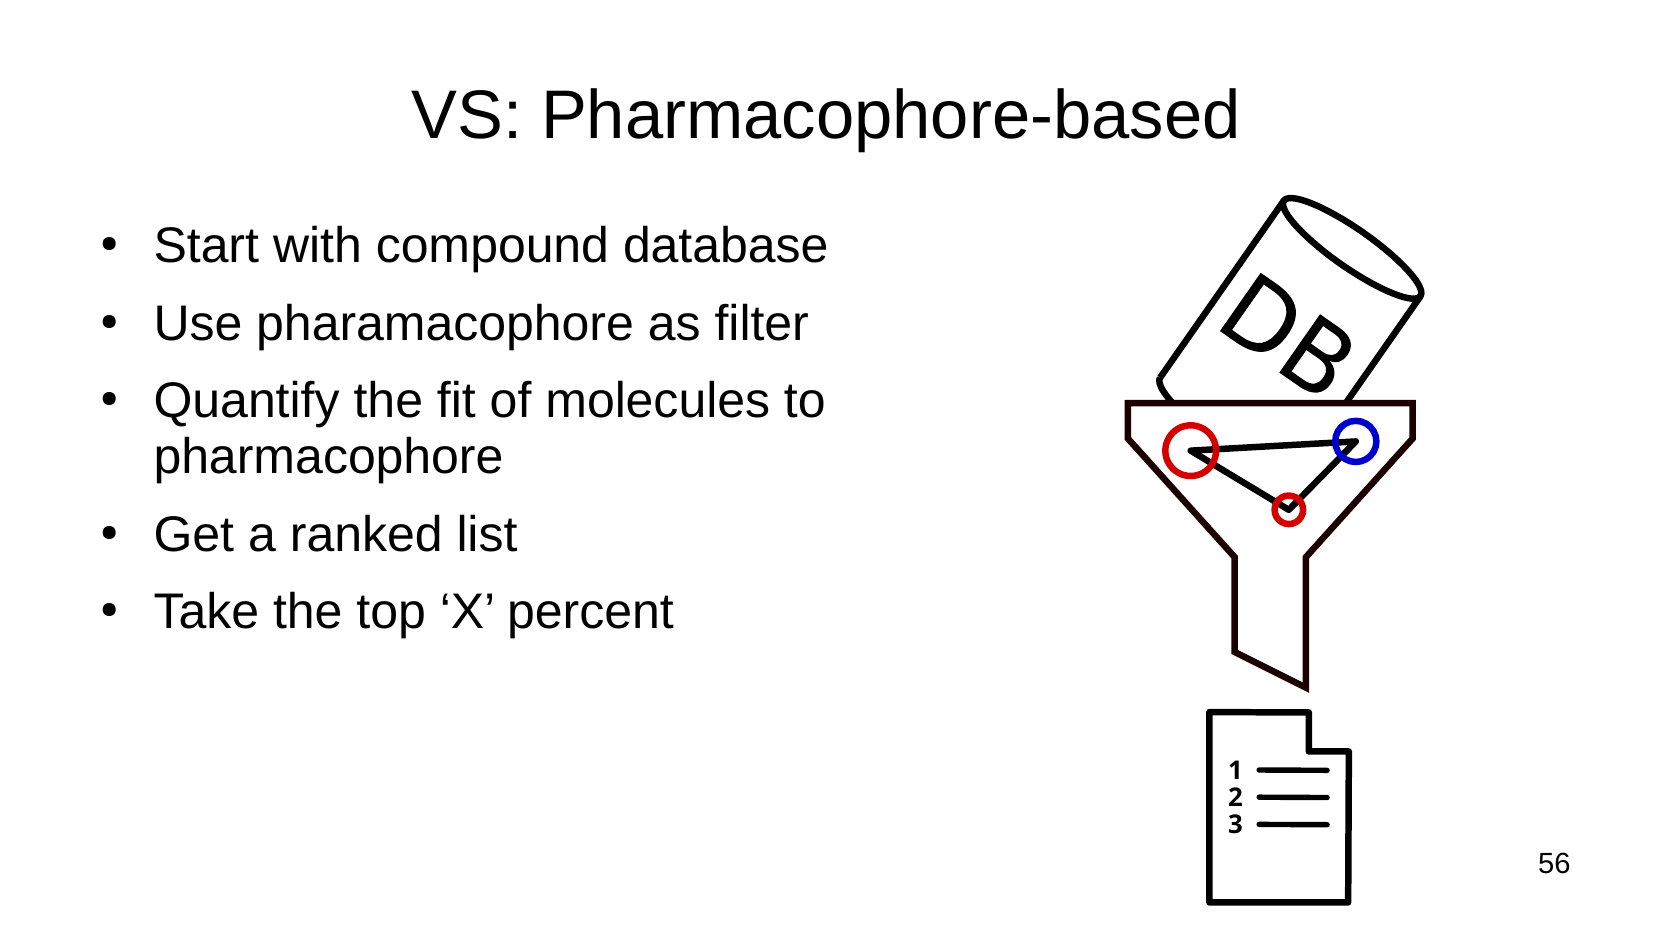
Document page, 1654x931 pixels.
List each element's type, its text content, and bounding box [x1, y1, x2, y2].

picture [1124, 194, 1425, 906]
list Start with compound database Use pharamacophore as filter Quantify the fit of molecules to pharmacophore Get a ranked list Take the top ‘X’ percent [82, 217, 870, 757]
title VS: Pharmacophore-based [82, 36, 1571, 193]
